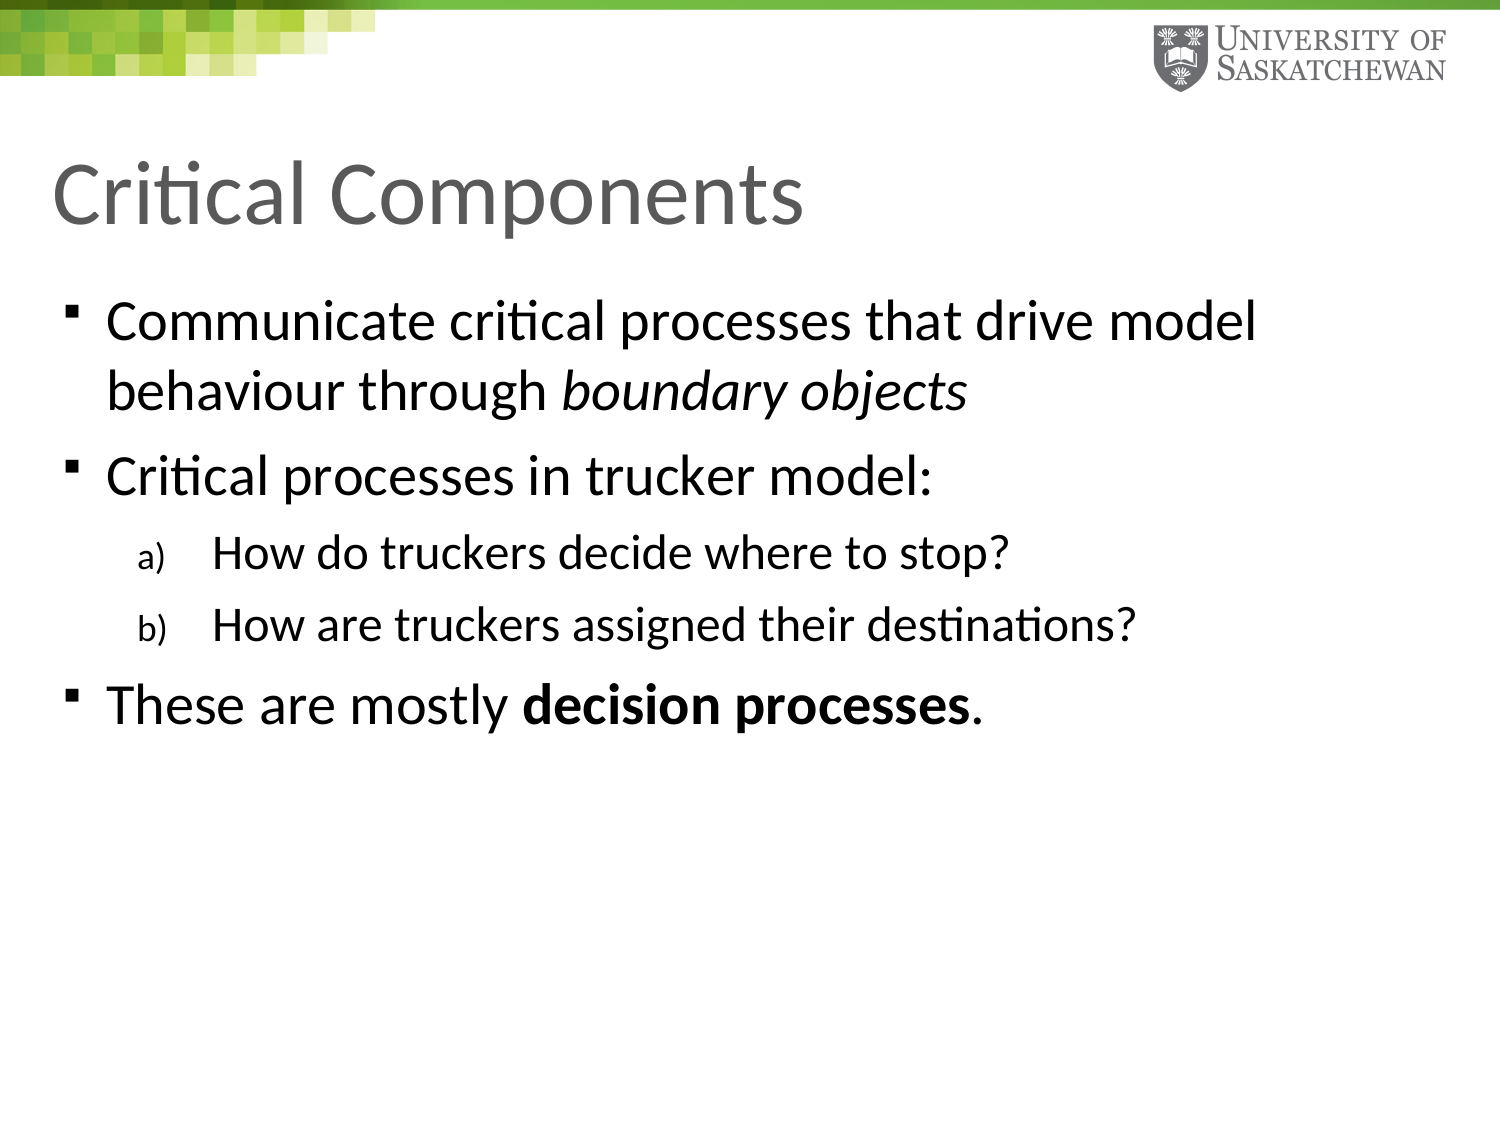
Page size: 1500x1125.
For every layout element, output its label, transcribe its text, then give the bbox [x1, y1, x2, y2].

title Critical Components [37, 69, 1477, 306]
picture [0, 0, 1500, 397]
list Communicate critical processes that drive model behaviour through boundary objects Critical processes in trucker model: How do truckers decide where to stop? How are truckers assigned their destinations? These are mostly decision processes. [47, 274, 1450, 988]
